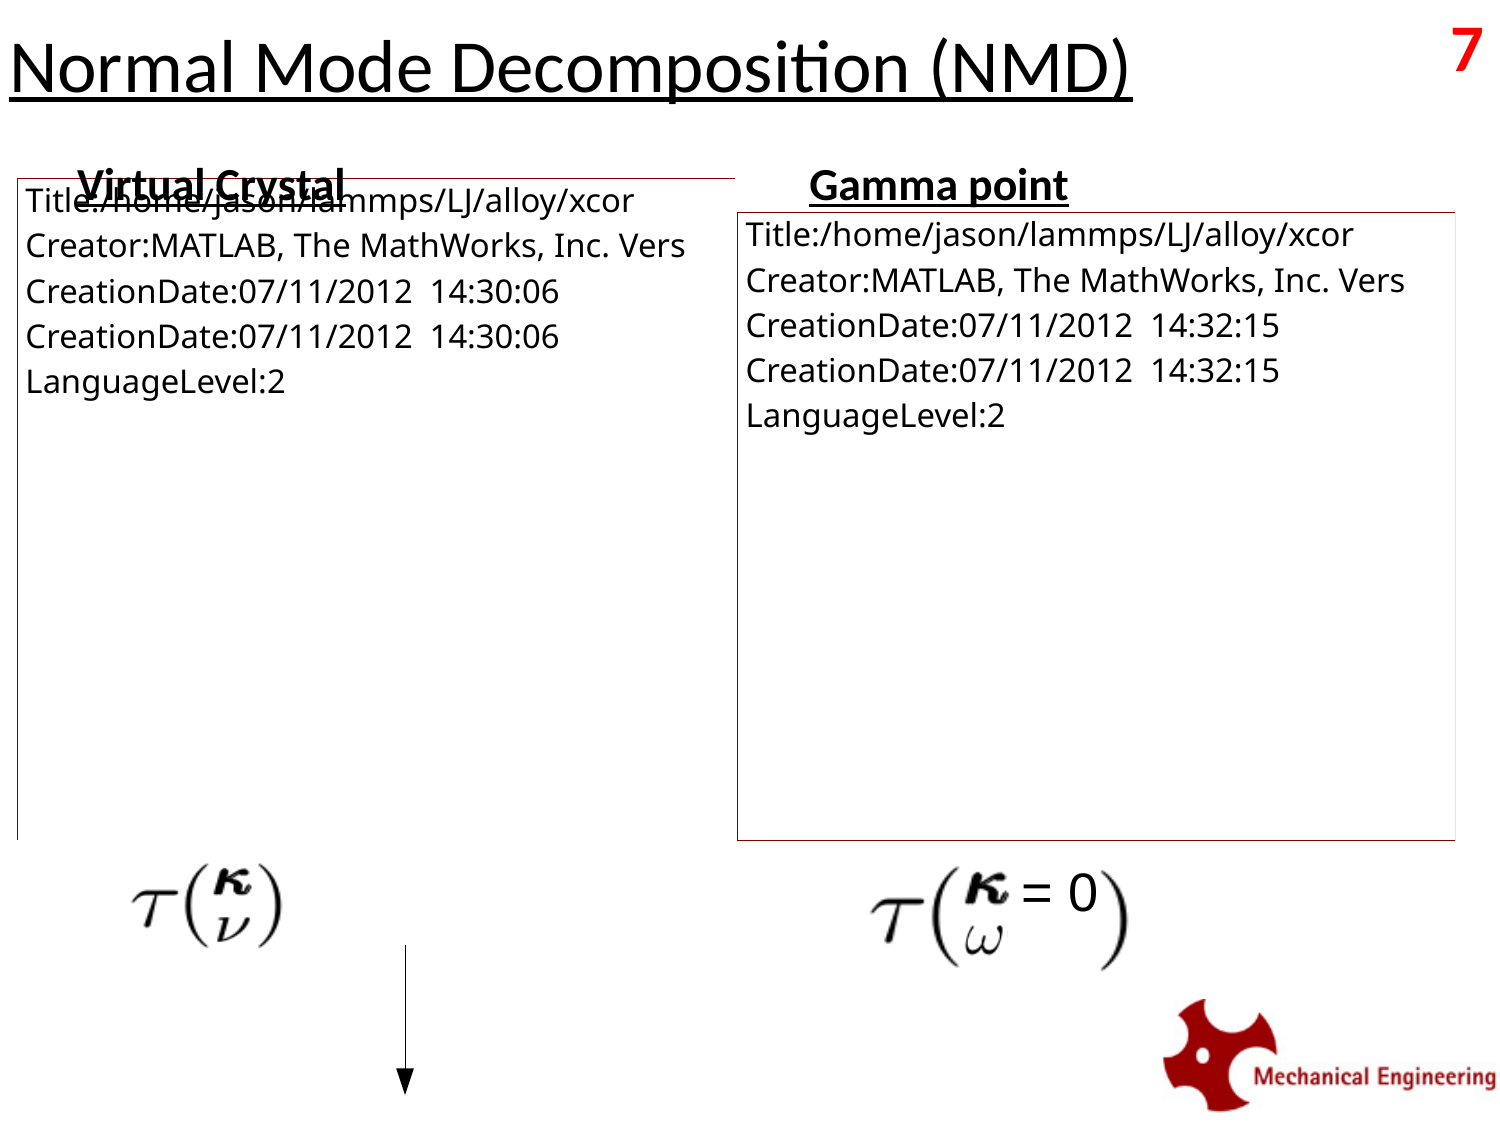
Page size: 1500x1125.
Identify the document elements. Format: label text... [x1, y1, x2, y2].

text_box = 0 [1007, 851, 1170, 928]
title Normal Mode Decomposition (NMD) [0, 0, 1374, 156]
text_box 7 [1435, 0, 1500, 93]
picture [1092, 928, 1149, 972]
picture [1162, 999, 1497, 1113]
picture [14, 176, 1456, 961]
text_box Virtual Crystal [62, 149, 601, 218]
text_box Gamma point [794, 149, 1216, 210]
picture [857, 853, 1013, 969]
